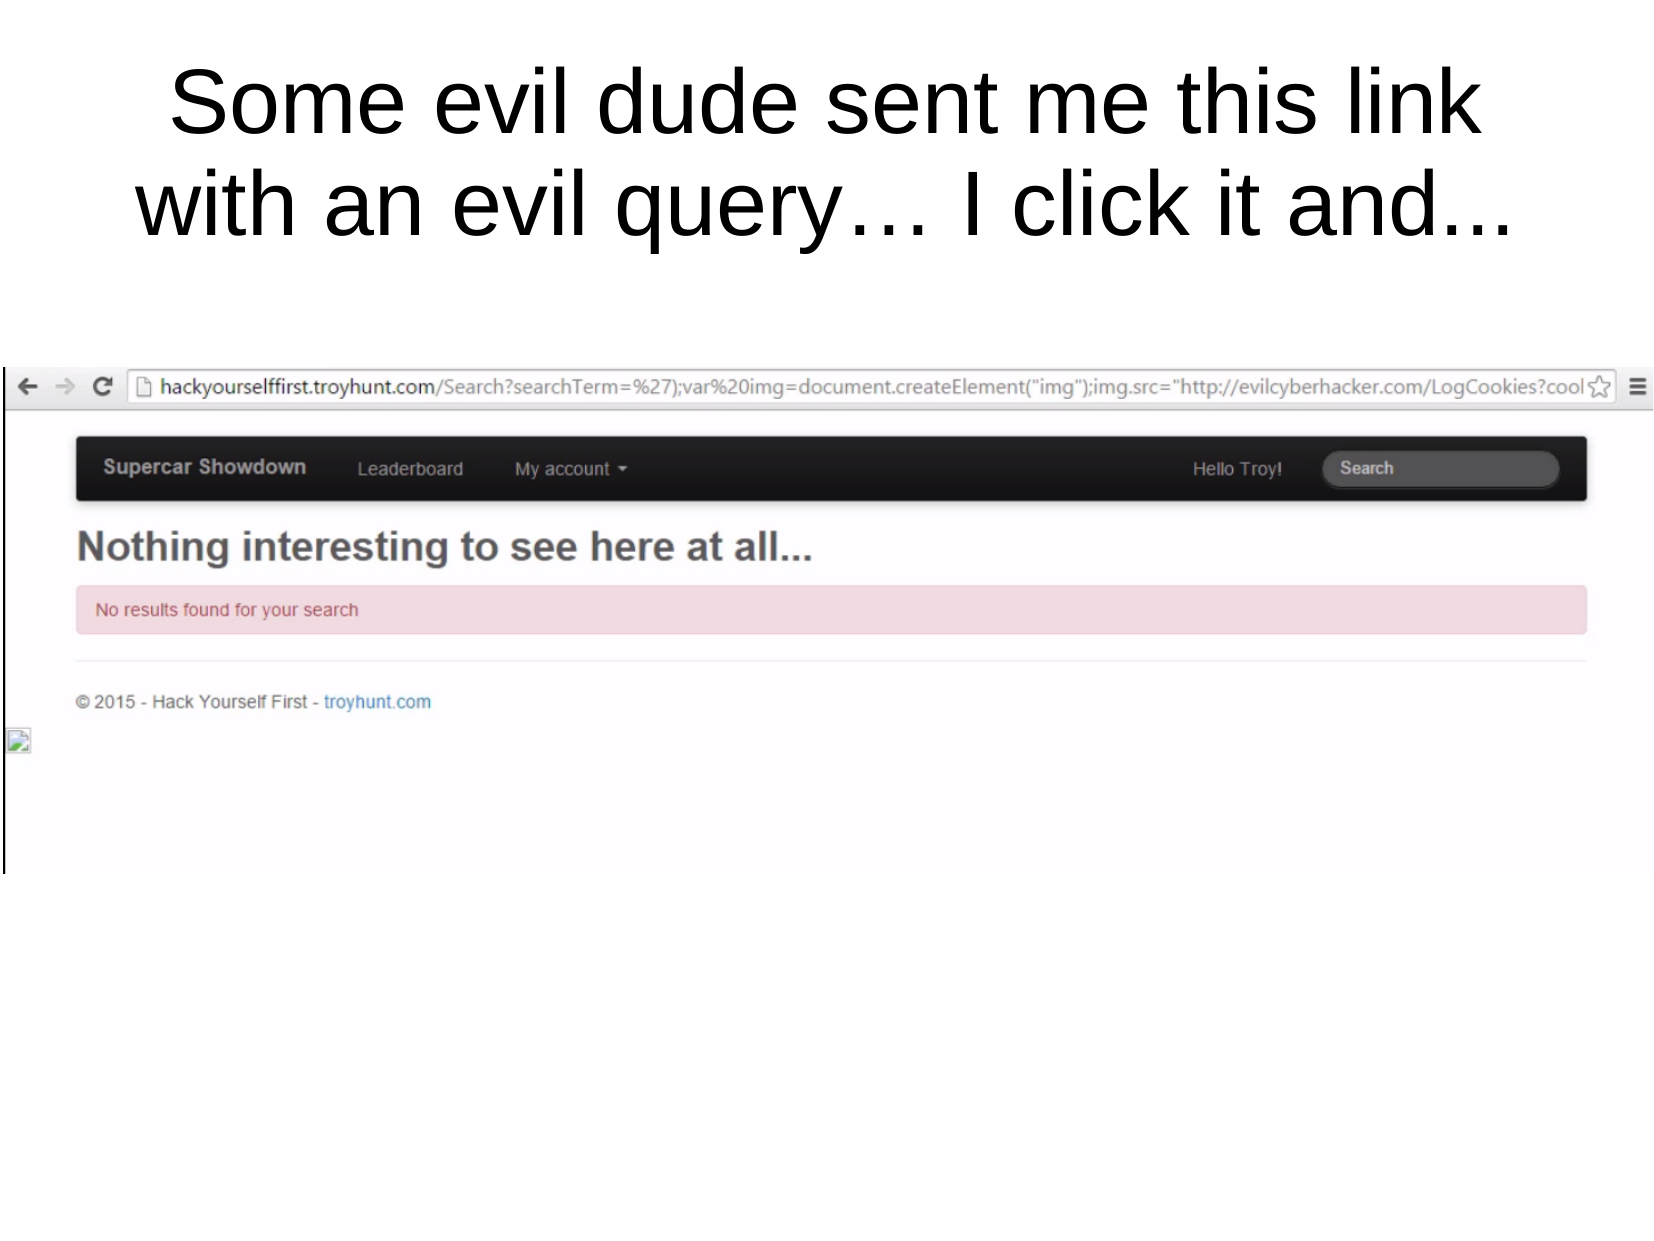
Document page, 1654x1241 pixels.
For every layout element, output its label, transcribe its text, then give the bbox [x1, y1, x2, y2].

picture [3, 367, 1654, 874]
title Some evil dude sent me this link with an evil query… I click it and... [82, 49, 1571, 257]
